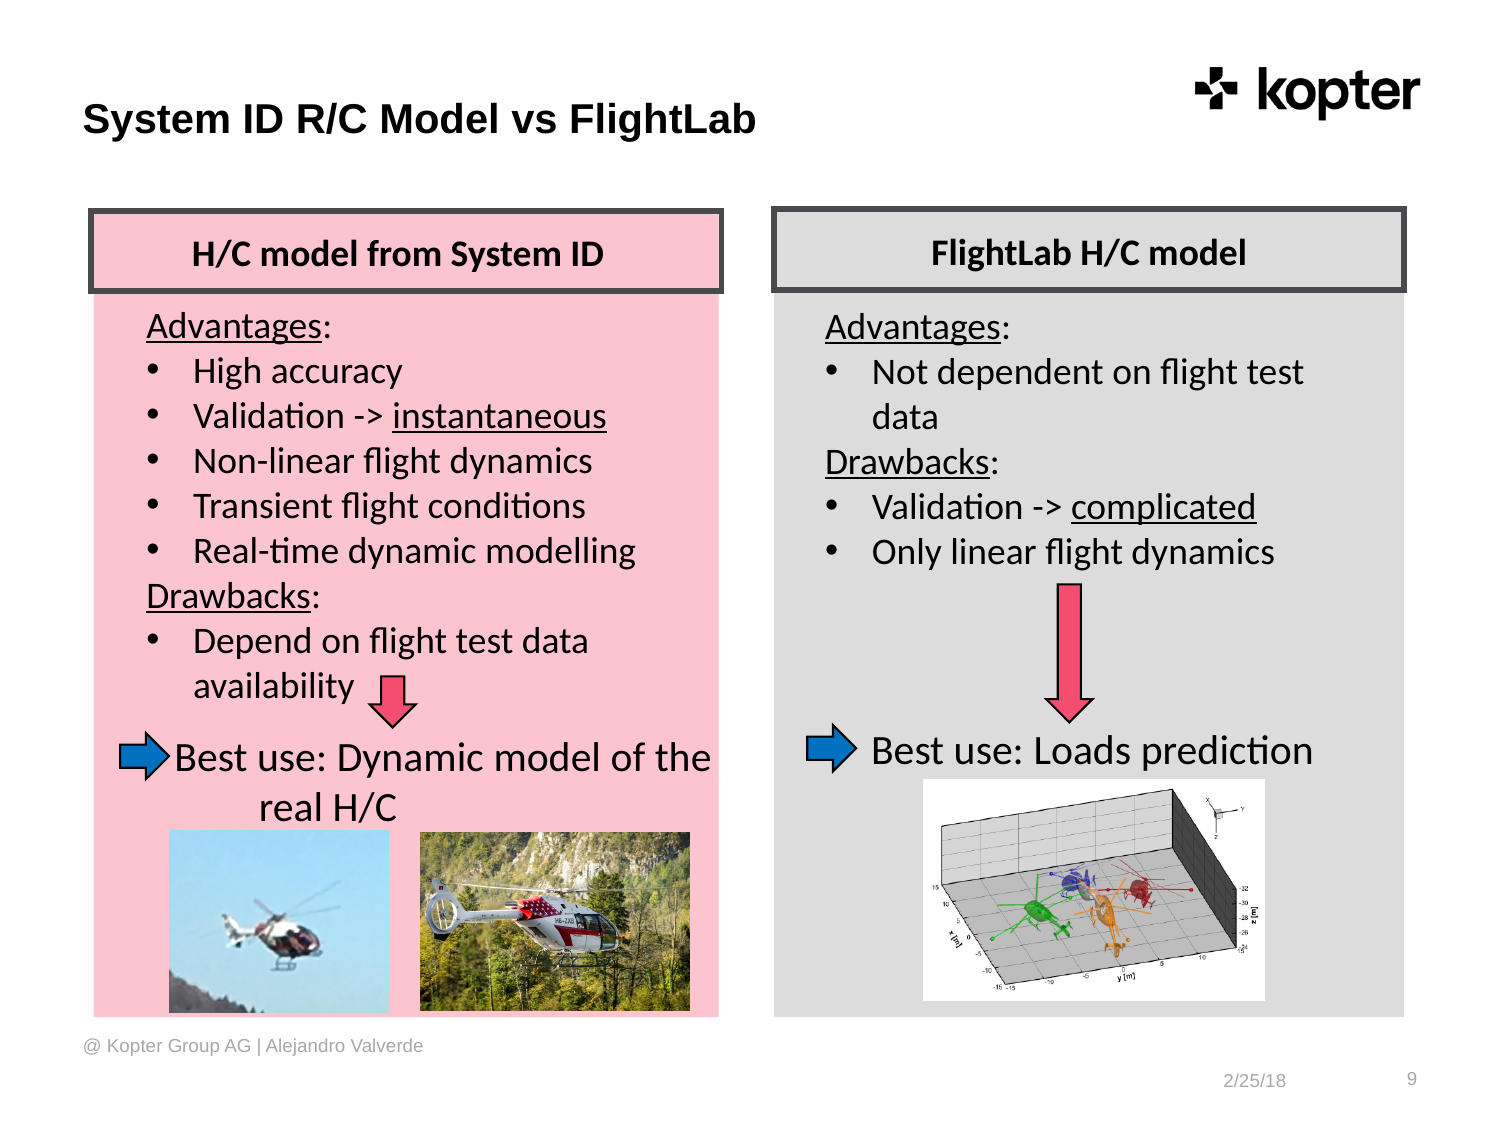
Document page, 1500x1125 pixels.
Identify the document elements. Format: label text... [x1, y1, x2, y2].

slide_number <number> [1328, 1067, 1418, 1097]
picture [420, 832, 690, 1011]
picture [923, 779, 1265, 1001]
text_box [94, 214, 719, 288]
text_box FlightLab H/C model [916, 220, 1263, 281]
picture [169, 830, 390, 1013]
text_box H/C model from System ID [176, 221, 620, 282]
list @ Kopter Group AG | Alejandro Valverde [82, 1033, 703, 1063]
text_box [773, 293, 1405, 1018]
text_box Advantages: High accuracy Validation -> instantaneous Non-linear flight dynamics Transient flight conditions Real-time dynamic modelling Drawbacks: Depend on flight test data availability [131, 294, 663, 714]
text_box [93, 294, 719, 1018]
picture [1194, 66, 1421, 121]
text_box Best use: Dynamic model of the real H/C [159, 722, 788, 838]
text_box [777, 212, 1401, 287]
title System ID R/C Model vs FlightLab [82, 64, 1153, 142]
slide_number 2/25/18 [1181, 1069, 1329, 1099]
text_box Advantages: Not dependent on flight test data Drawbacks: Validation -> complicated Only linear flight dynamics [810, 294, 1342, 625]
text_box Best use: Loads prediction [856, 715, 1388, 781]
